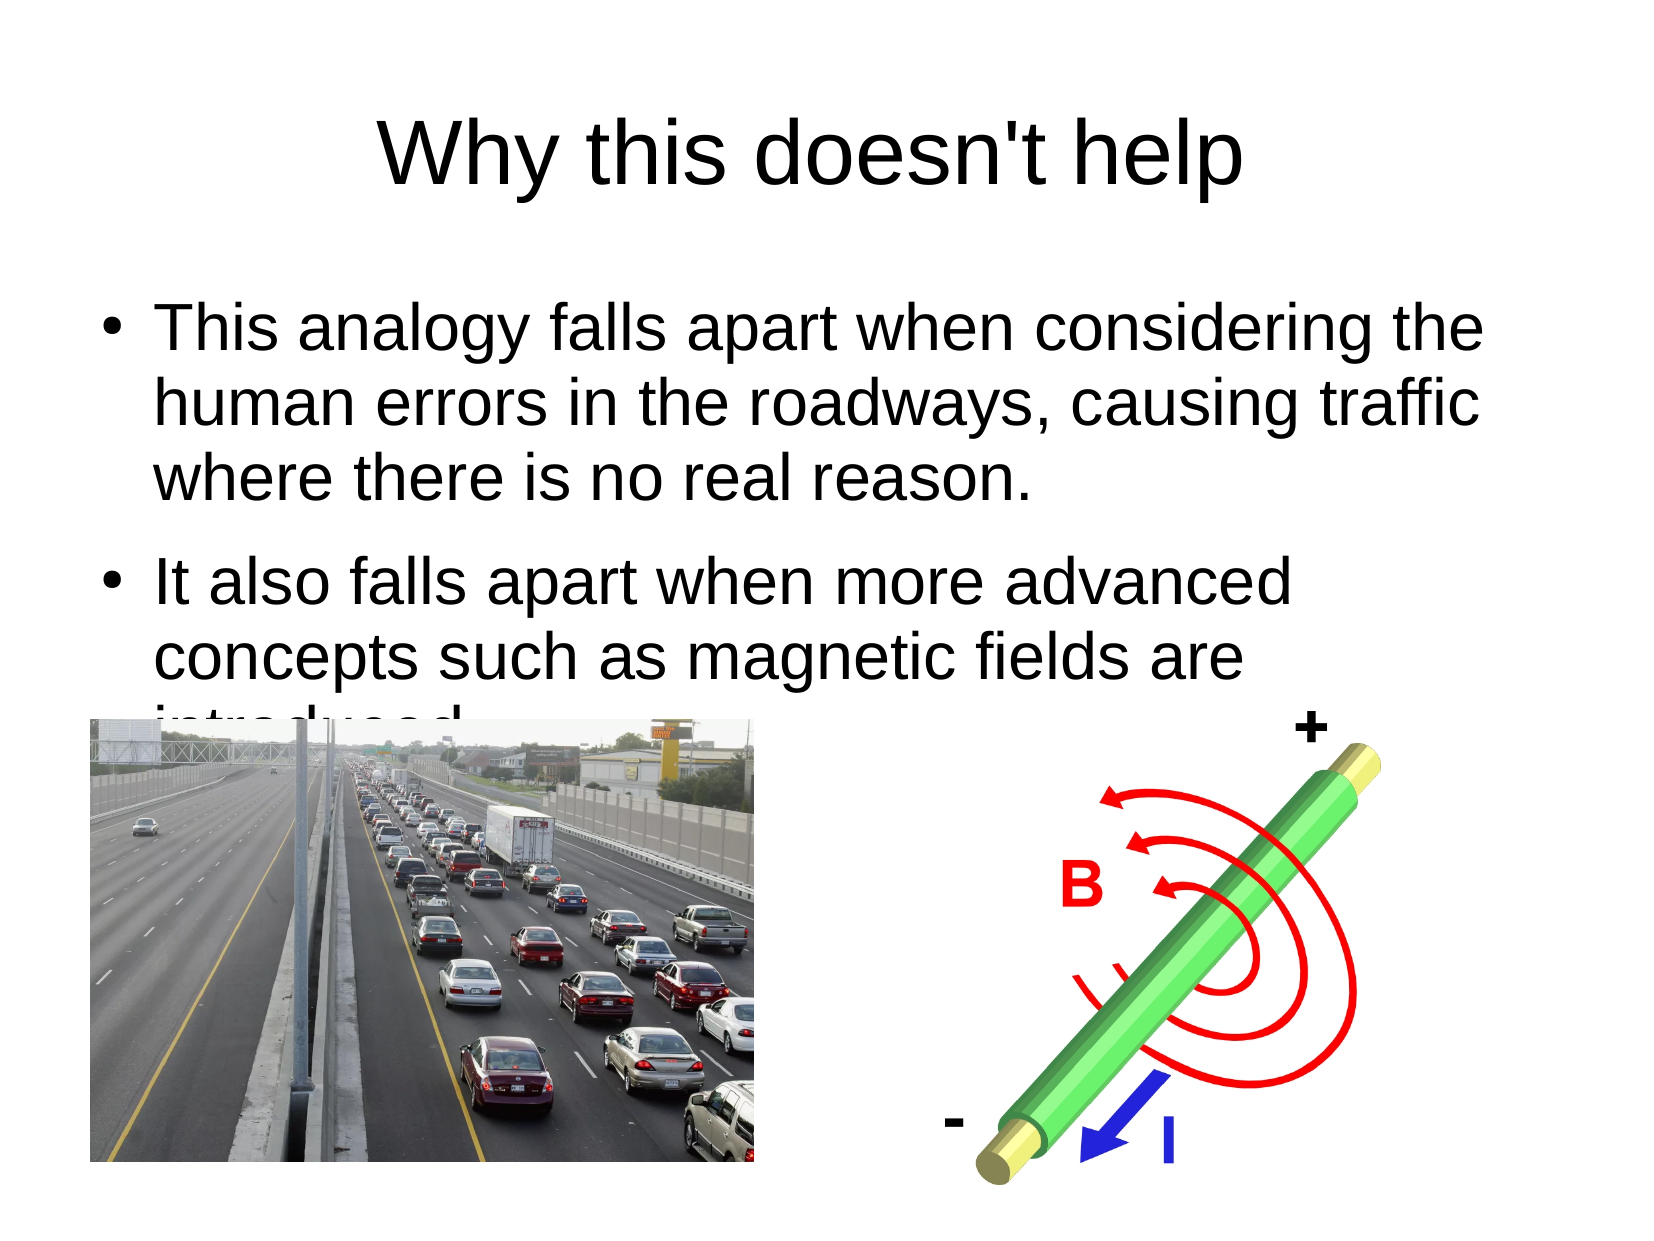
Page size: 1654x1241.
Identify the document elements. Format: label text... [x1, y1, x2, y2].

list This analogy falls apart when considering the human errors in the roadways, causing traffic where there is no real reason. It also falls apart when more advanced concepts such as magnetic fields are introduced. [82, 290, 1571, 1010]
picture [945, 711, 1381, 1186]
title Why this doesn't help [82, 49, 1571, 257]
picture [90, 719, 754, 1162]
